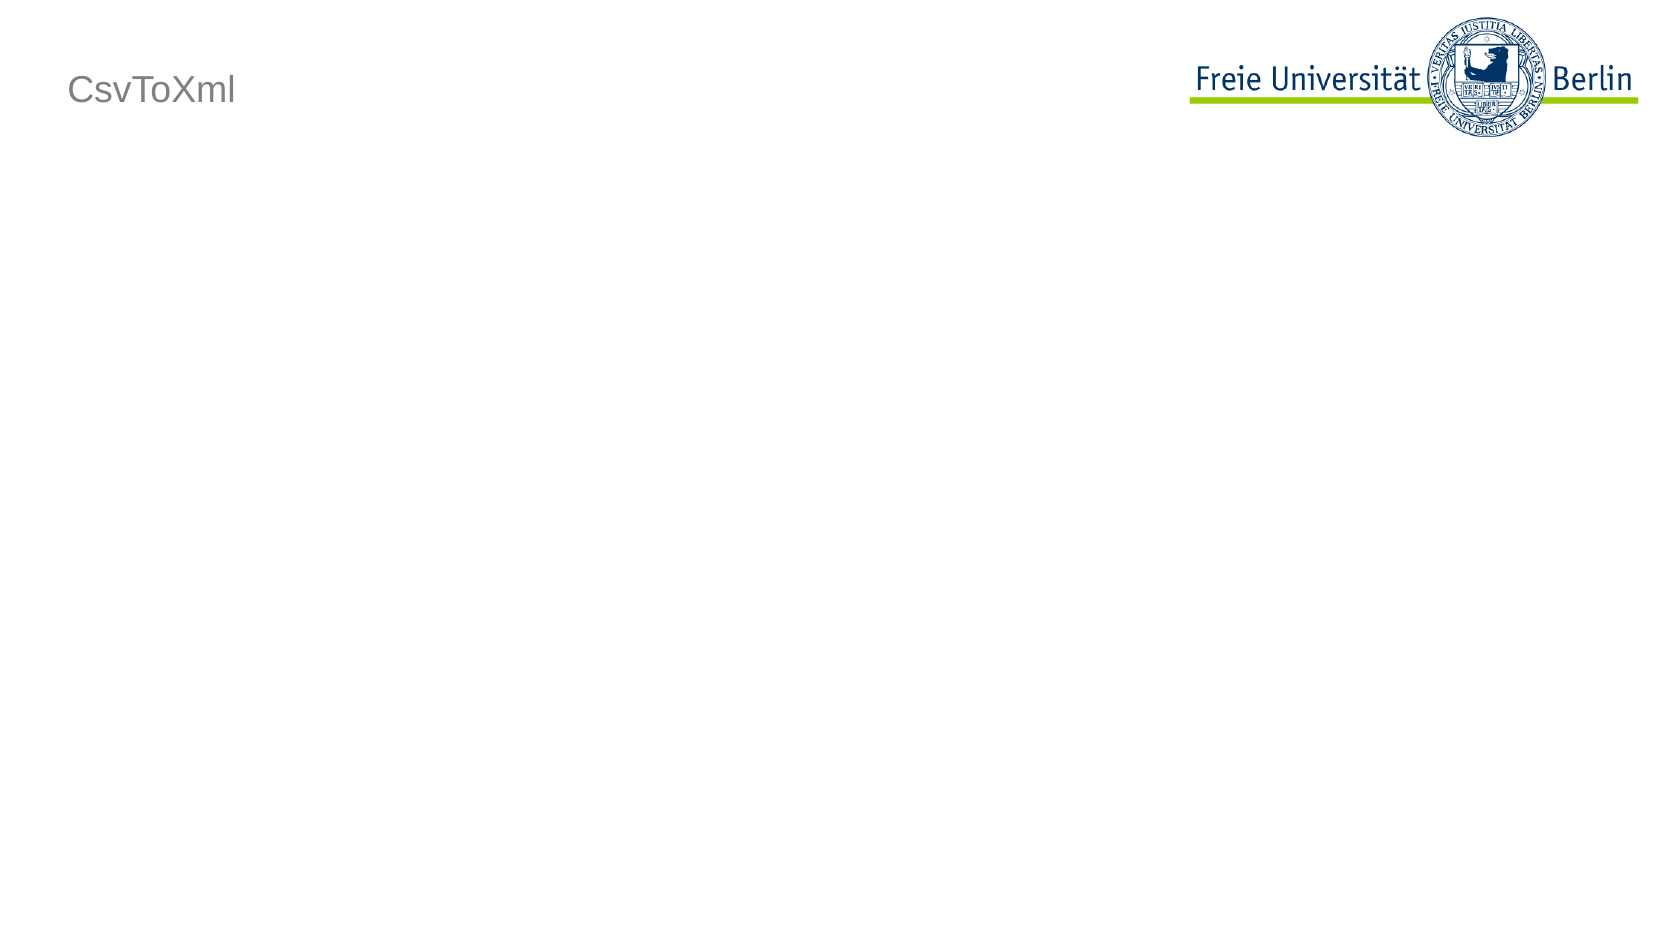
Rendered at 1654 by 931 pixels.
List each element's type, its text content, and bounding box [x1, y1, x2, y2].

picture [1185, 11, 1642, 142]
text_box CsvToXml [52, 61, 251, 119]
